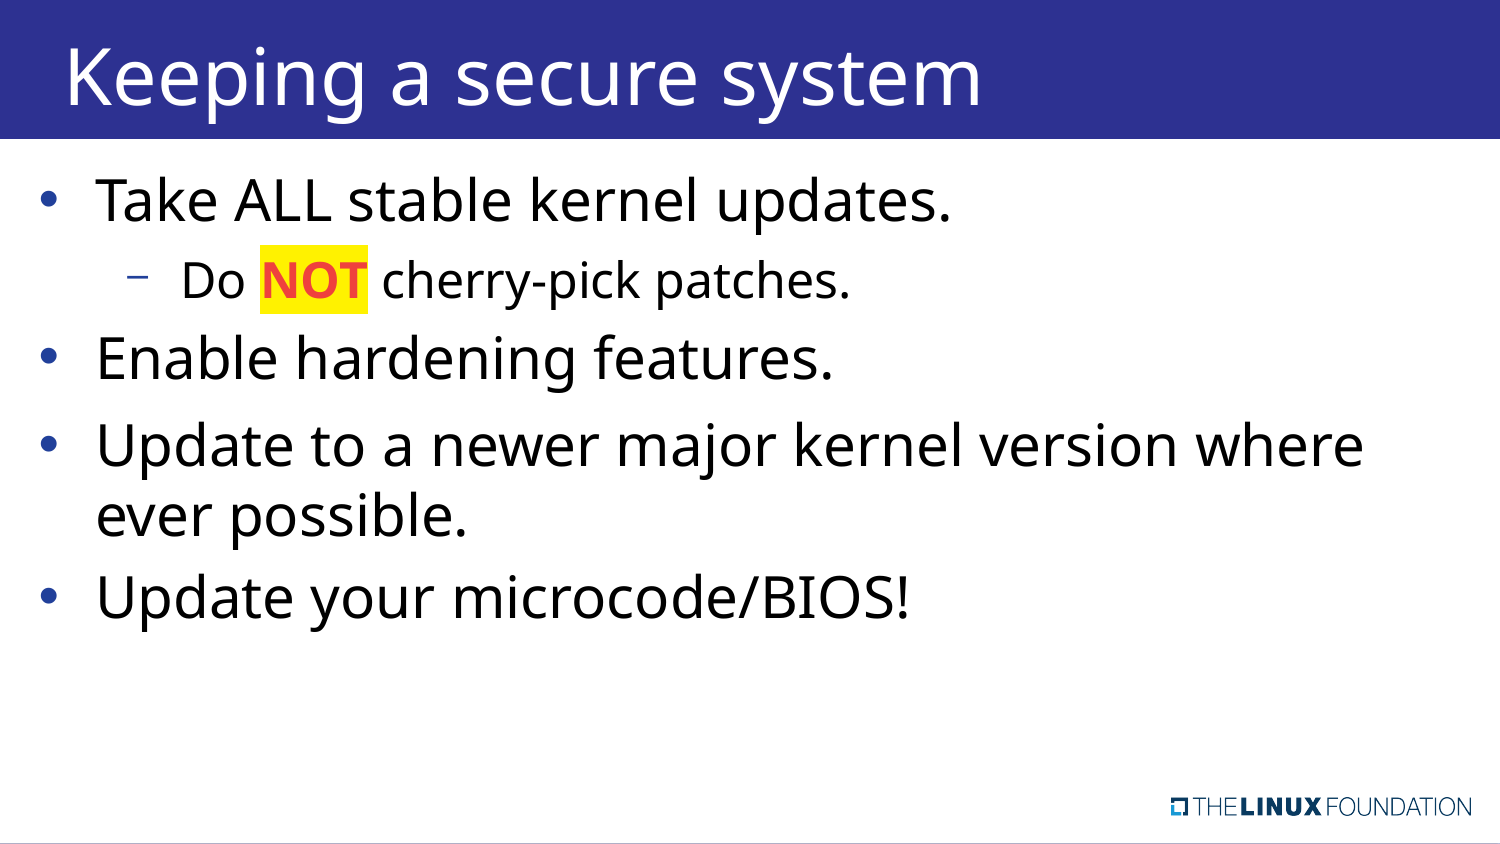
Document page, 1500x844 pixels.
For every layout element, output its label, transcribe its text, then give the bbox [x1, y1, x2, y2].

list Take ALL stable kernel updates. Do NOT cherry-pick patches. Enable hardening features. Update to a newer major kernel version where ever possible. Update your microcode/BIOS! [23, 155, 1485, 676]
title Keeping a secure system [48, 7, 1425, 140]
picture [1171, 797, 1471, 816]
